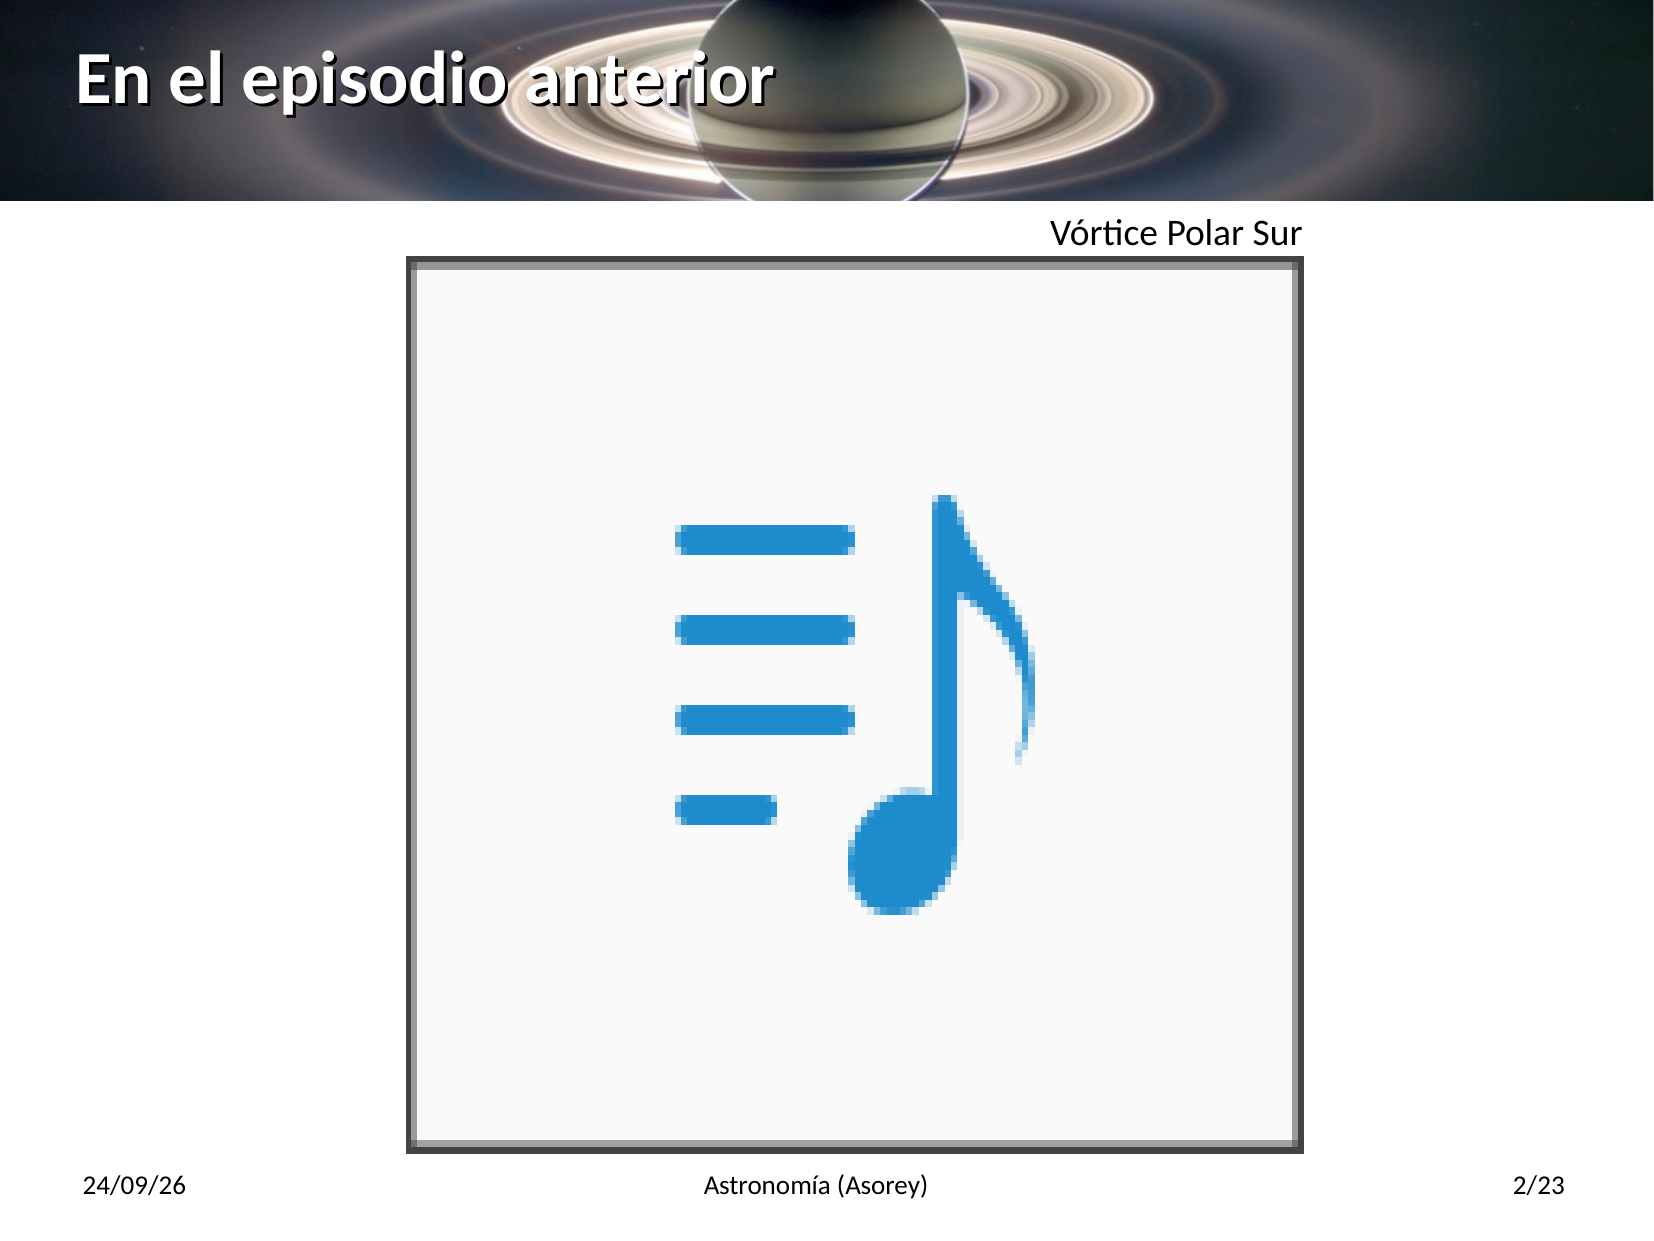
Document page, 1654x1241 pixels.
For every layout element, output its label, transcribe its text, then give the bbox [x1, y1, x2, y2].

text_box Vórtice Polar Sur [1035, 209, 1321, 271]
picture [0, 0, 1654, 201]
text_box [405, 255, 1306, 1156]
title En el episodio anterior [75, 19, 1564, 151]
